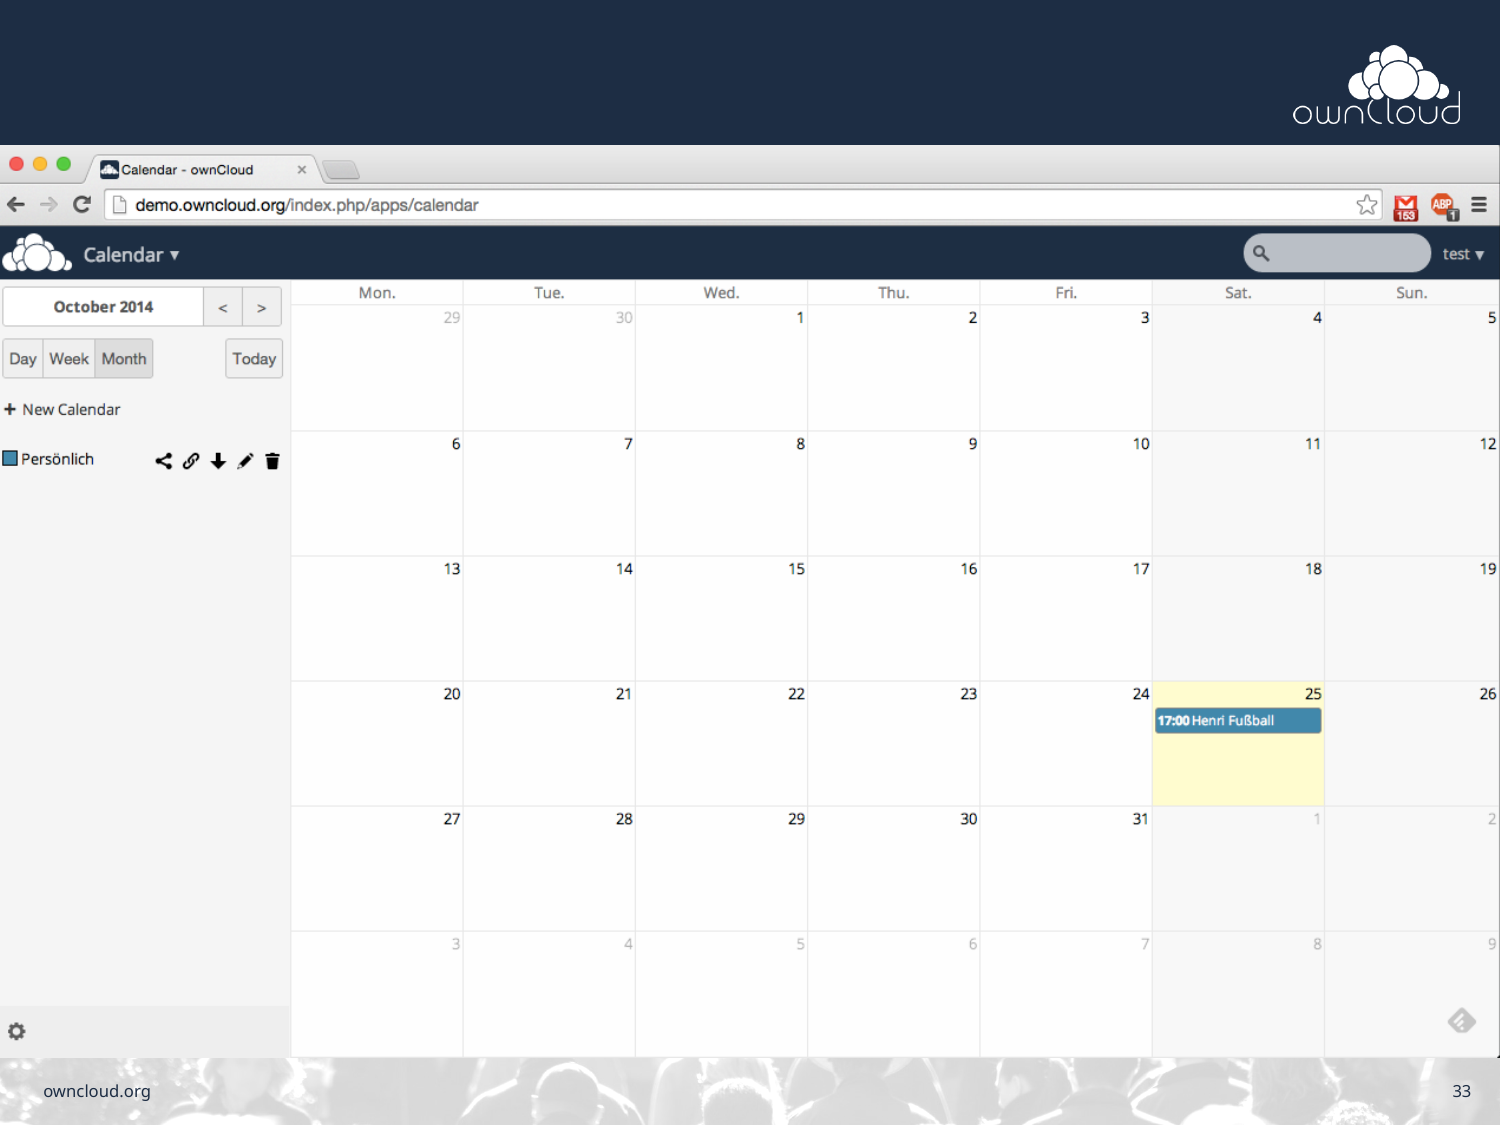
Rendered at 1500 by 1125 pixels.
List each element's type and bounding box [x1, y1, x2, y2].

picture [0, 145, 1500, 1125]
picture [1293, 45, 1460, 124]
